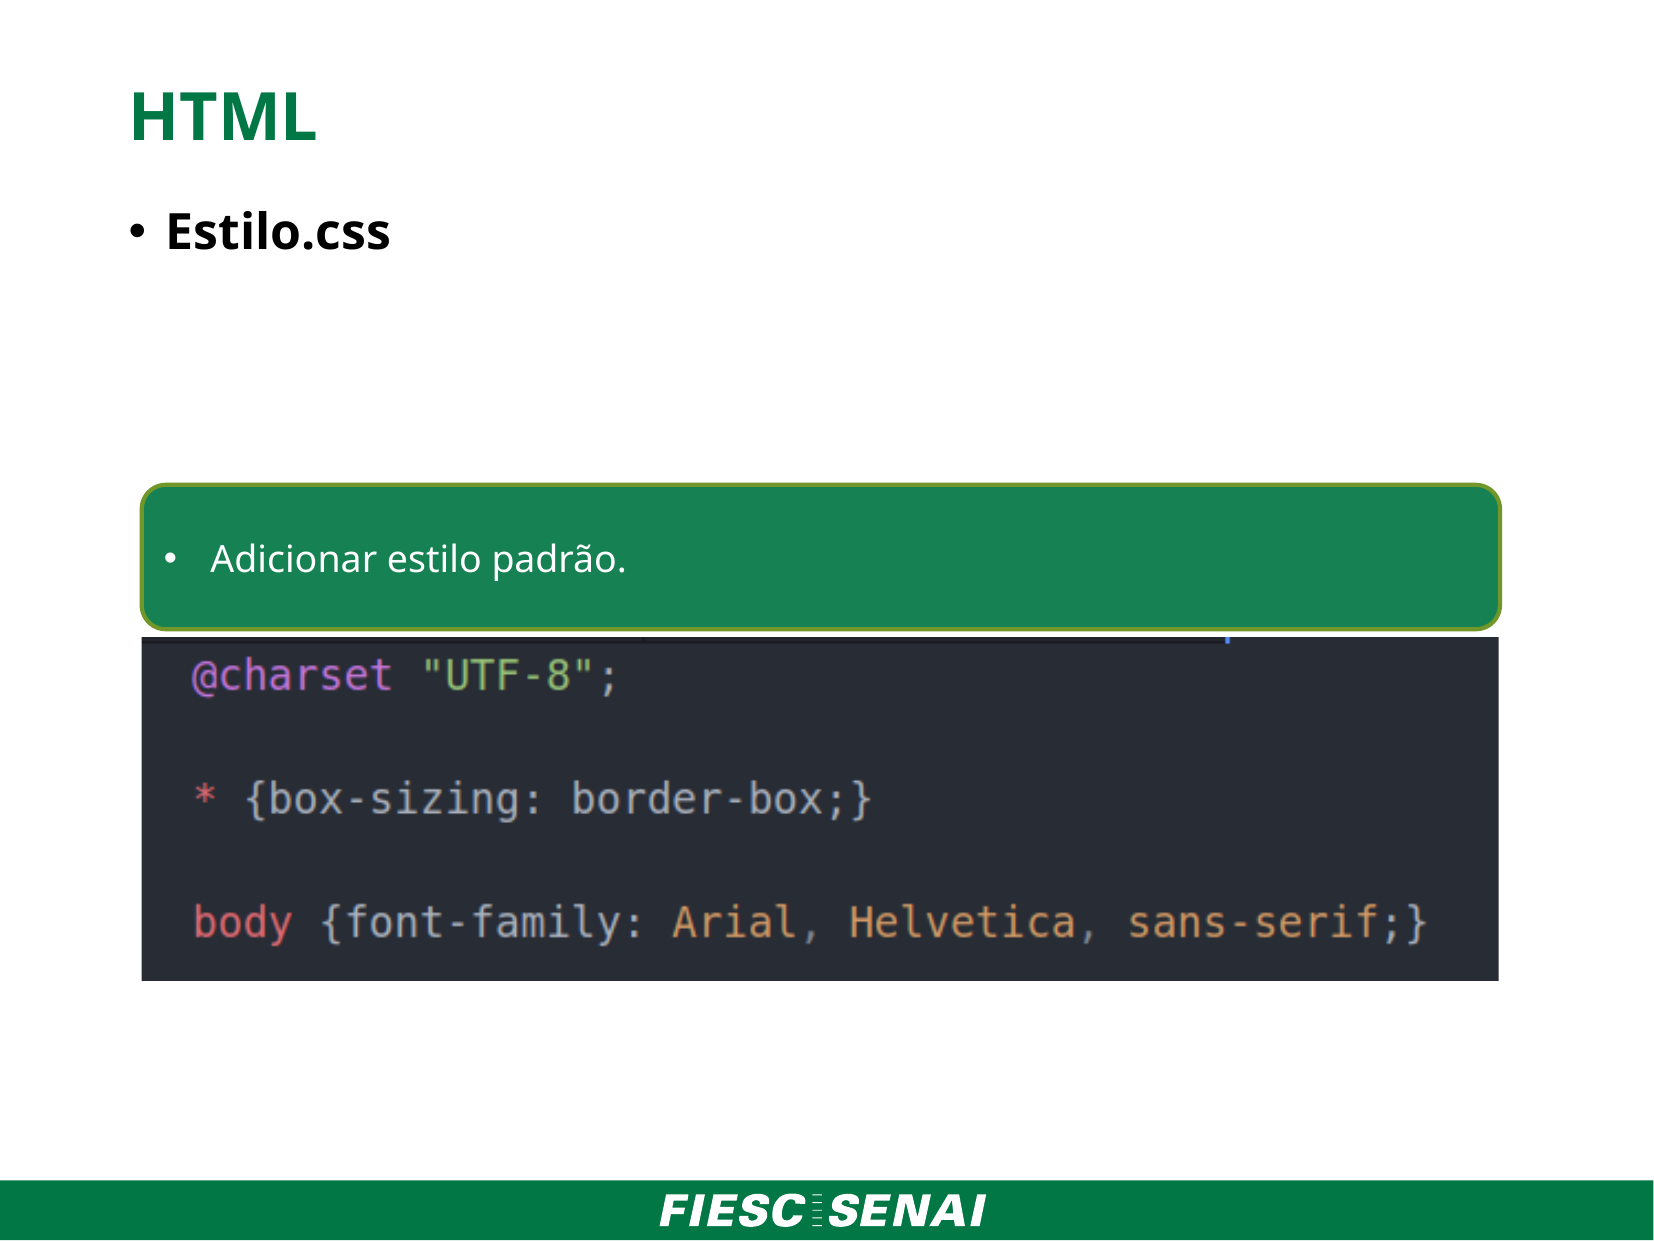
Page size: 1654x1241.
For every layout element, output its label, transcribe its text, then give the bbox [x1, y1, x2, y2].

text_box Estilo.css [113, 200, 1540, 1117]
picture [141, 637, 1499, 981]
text_box HTML [113, 39, 1540, 200]
text_box Adicionar estilo padrão. [141, 484, 1501, 630]
